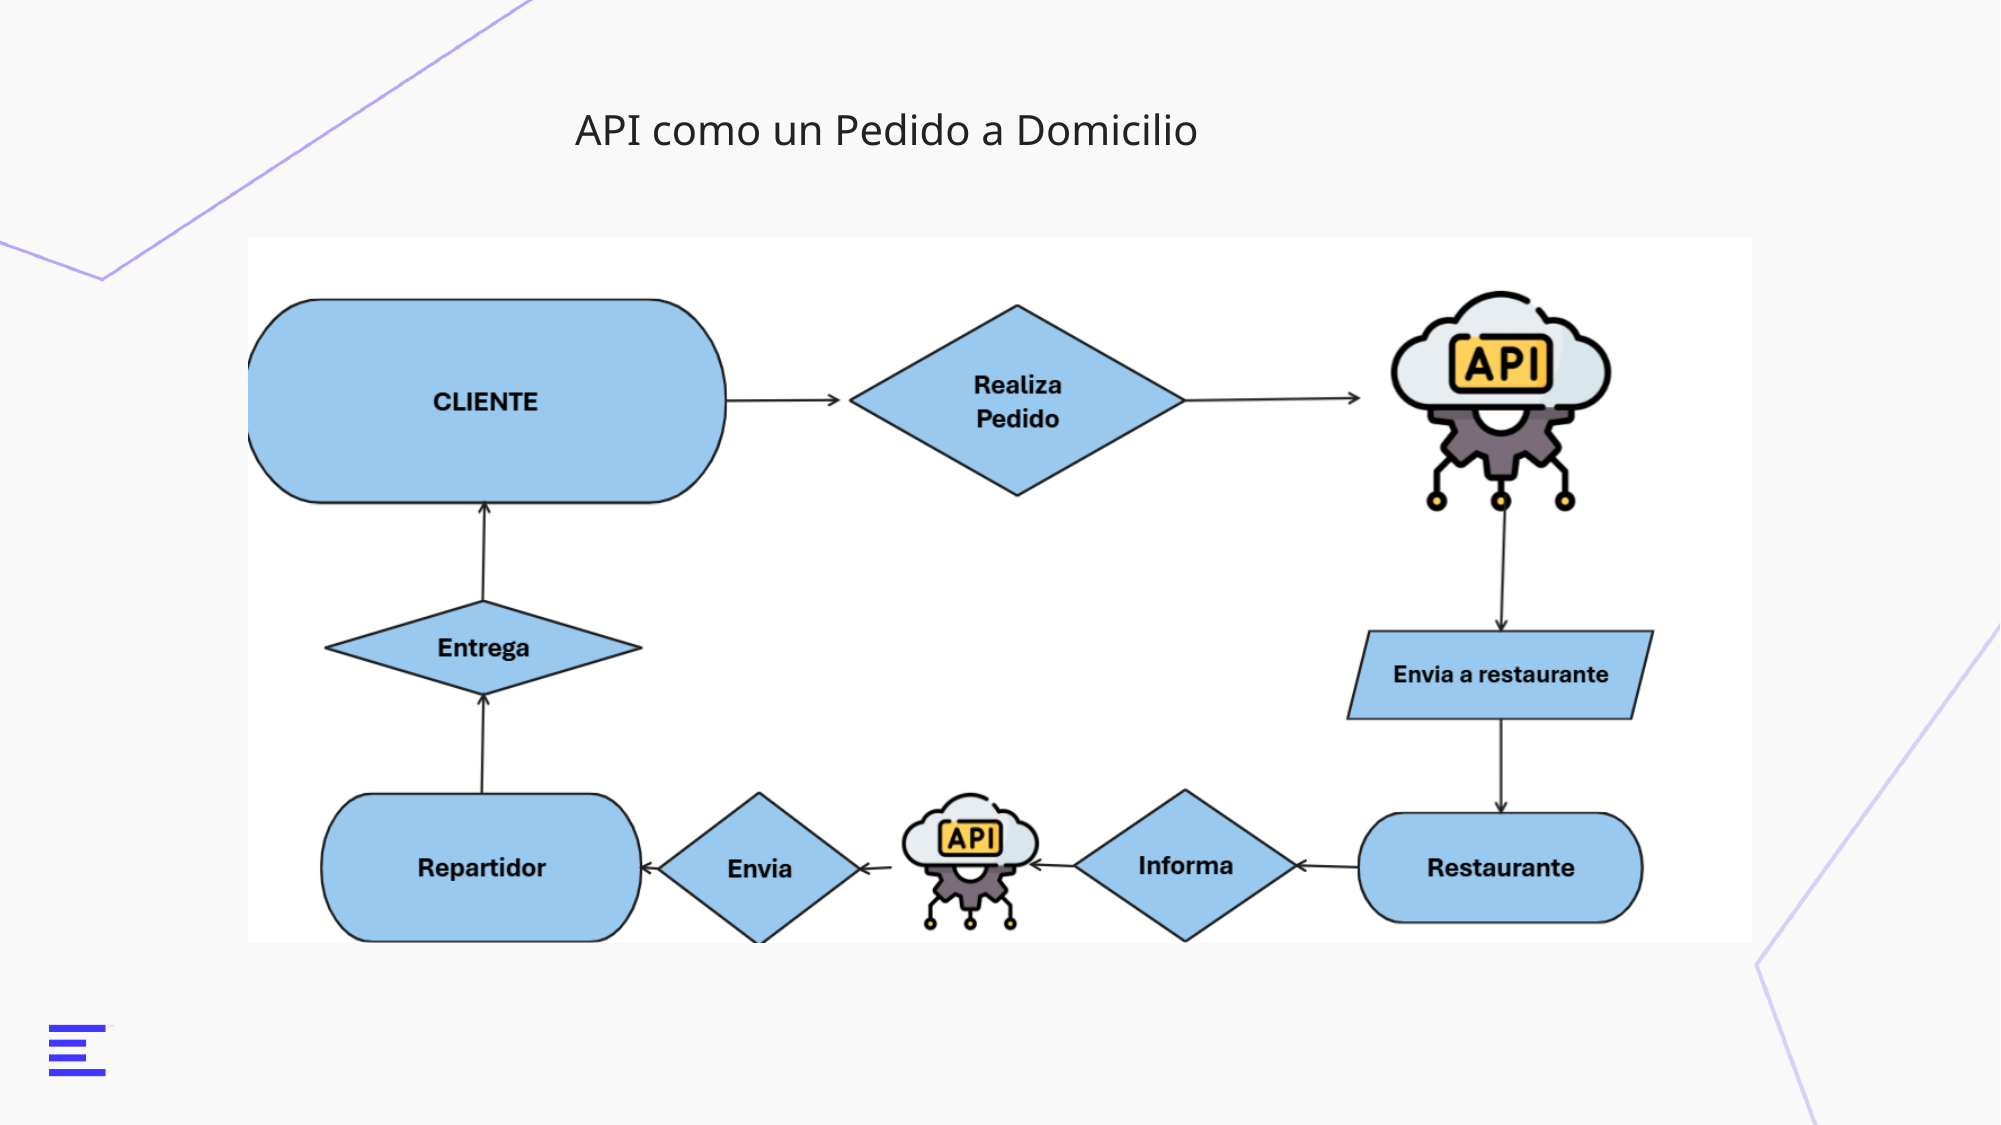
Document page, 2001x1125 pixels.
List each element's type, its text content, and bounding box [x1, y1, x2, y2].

picture [248, 238, 1752, 943]
list API como un Pedido a Domicilio [559, 101, 1512, 189]
